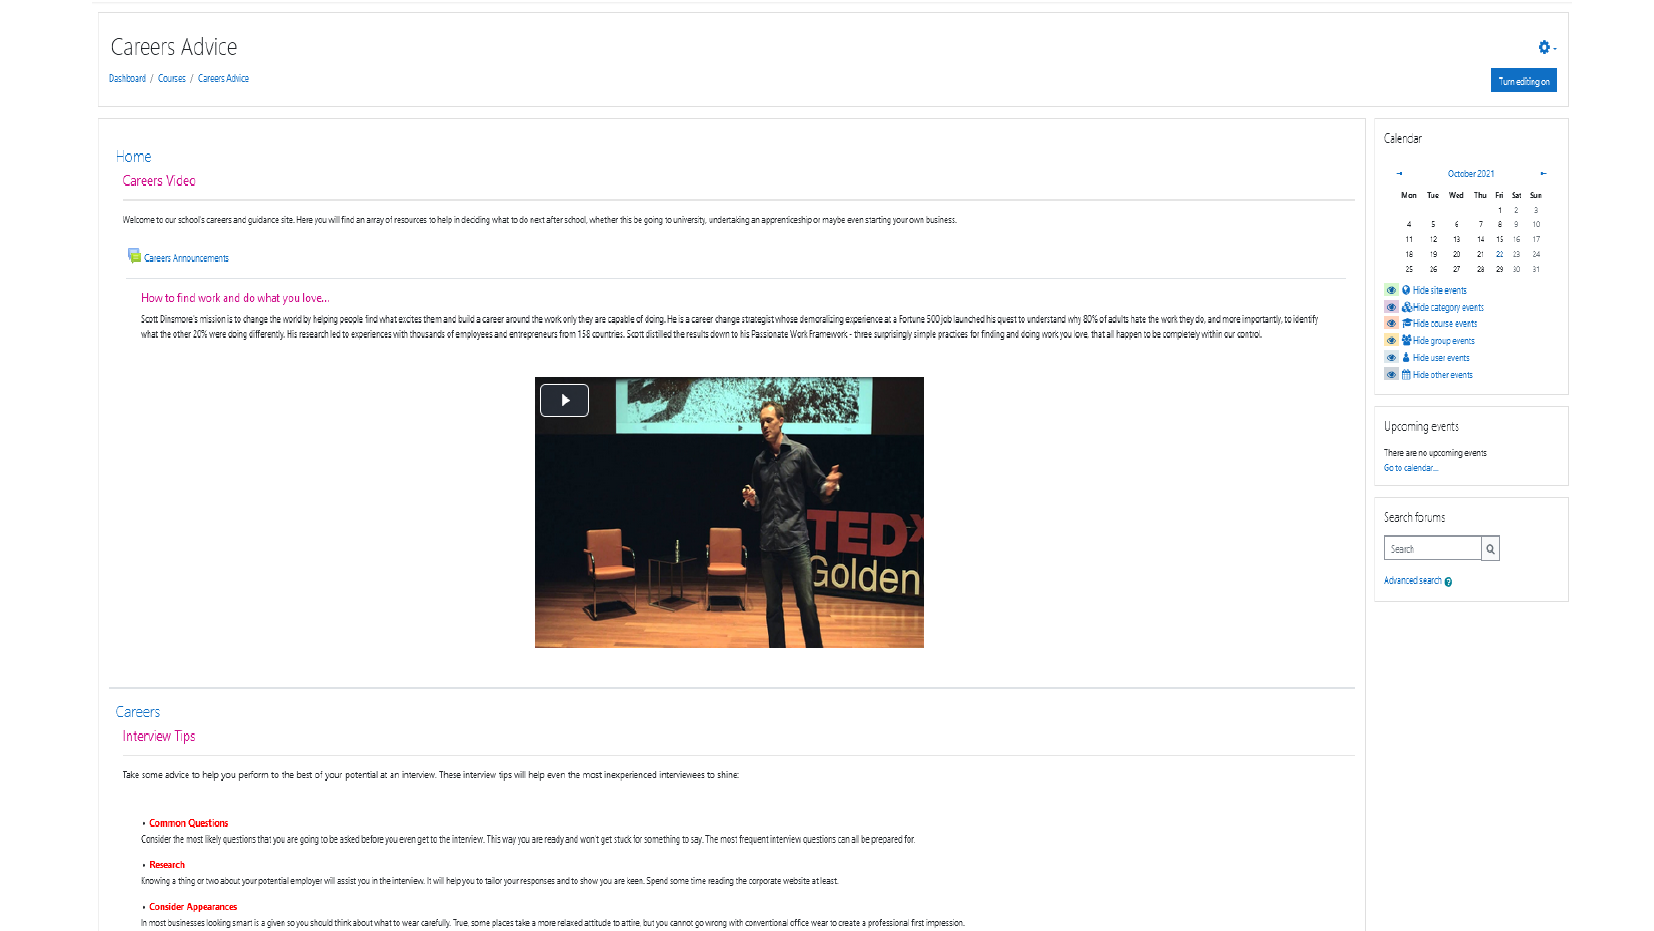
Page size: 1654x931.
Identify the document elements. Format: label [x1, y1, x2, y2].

picture [92, 2, 1572, 931]
